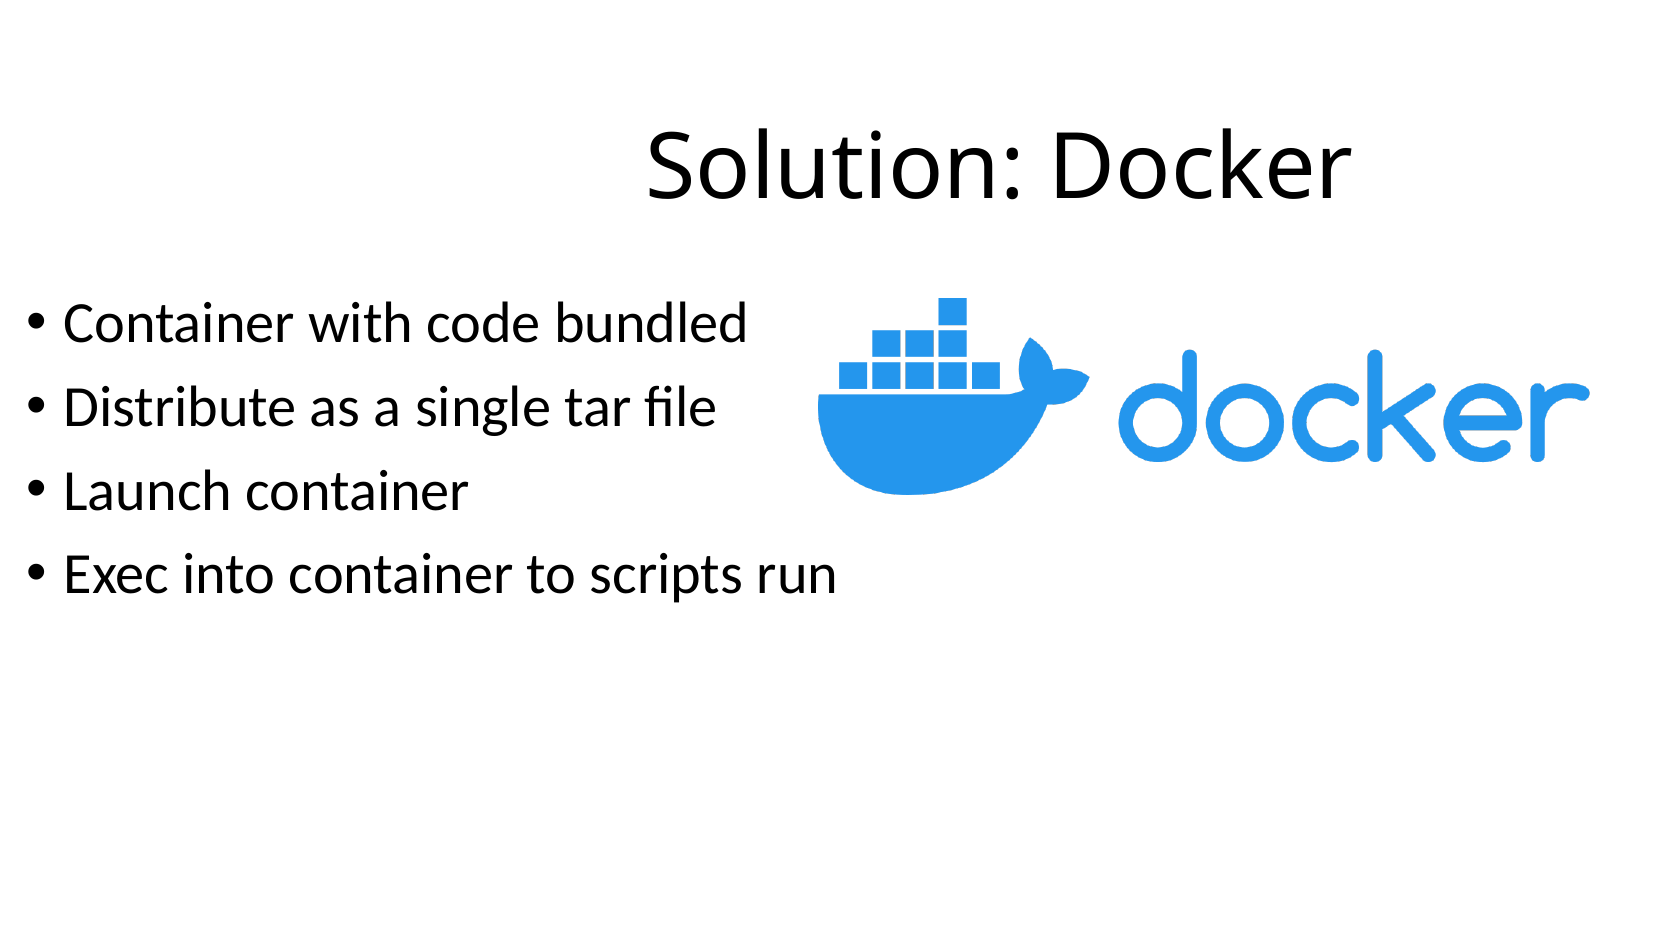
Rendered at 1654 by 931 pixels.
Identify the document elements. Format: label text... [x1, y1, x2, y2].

list Container with code bundled Distribute as a single tar file Launch container Exec into container to scripts run [11, 285, 994, 862]
picture [816, 298, 1591, 496]
title Solution: Docker [137, 59, 1654, 278]
